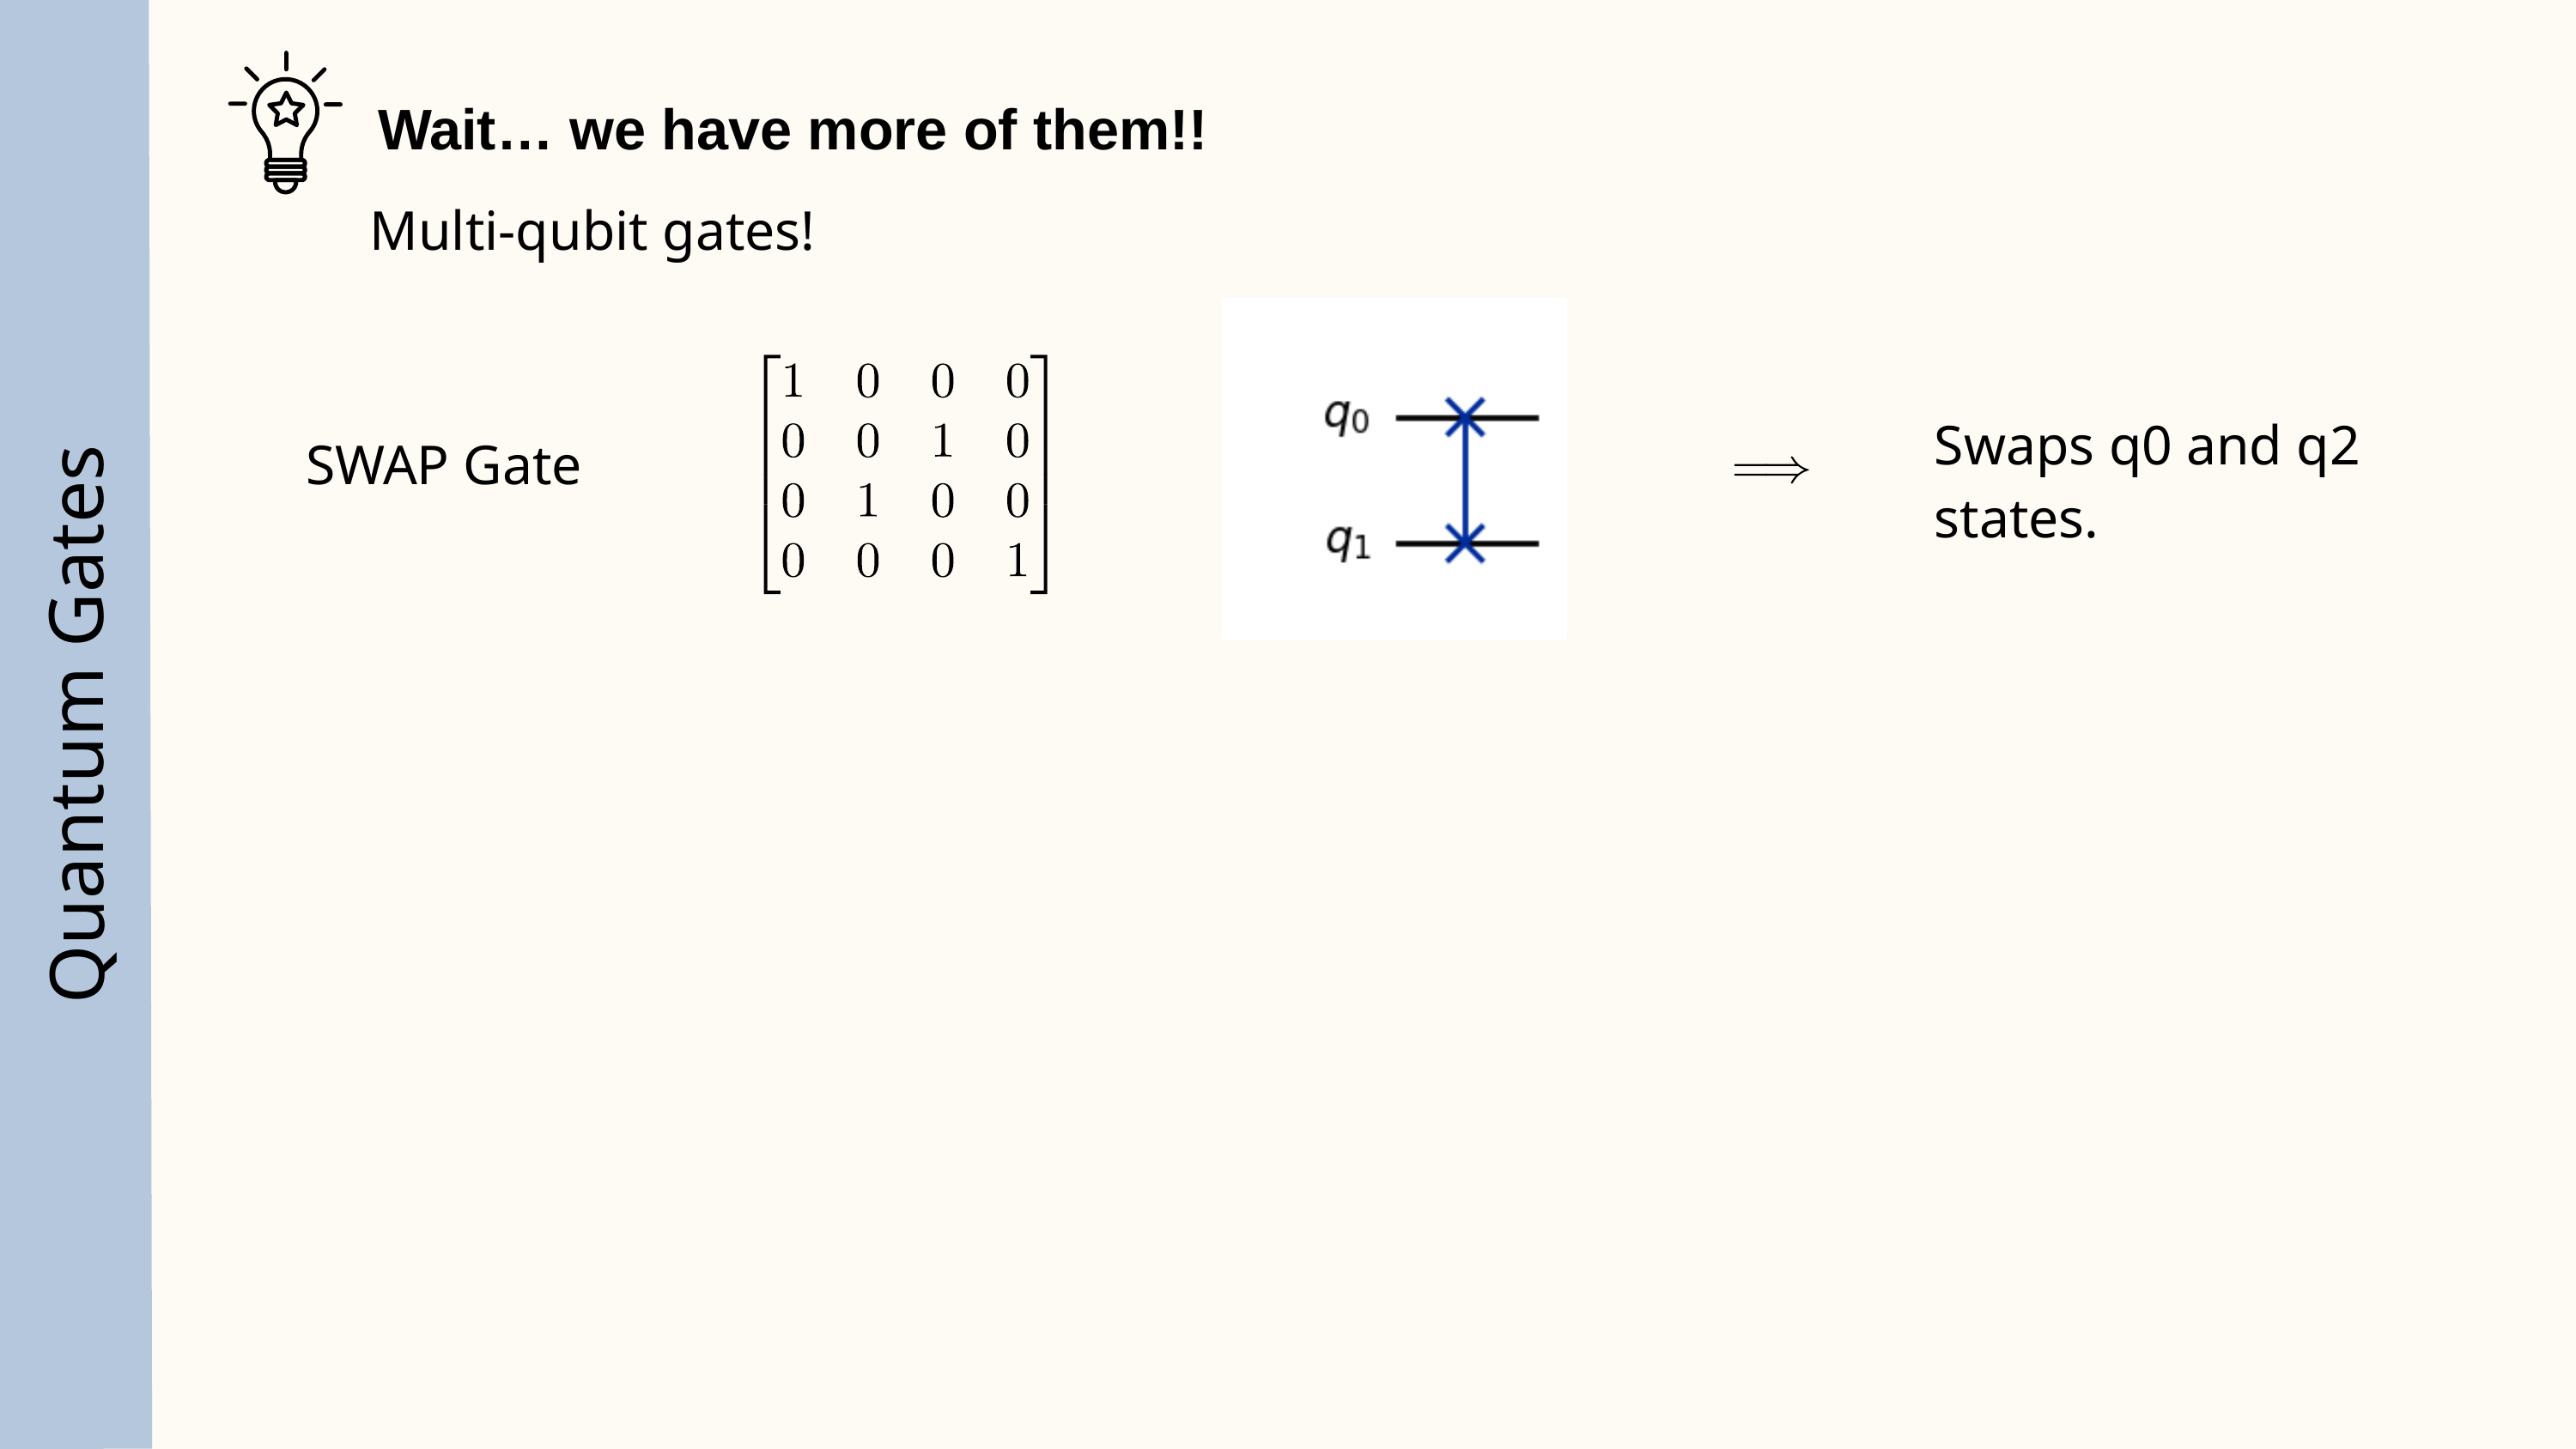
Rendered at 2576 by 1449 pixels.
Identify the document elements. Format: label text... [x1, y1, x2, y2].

text_box Swaps q0 and q2 states. [1922, 401, 2429, 706]
text_box Multi-qubit gates! [356, 186, 2003, 273]
picture [1222, 298, 1567, 640]
text_box [228, 51, 343, 195]
text_box SWAP Gate [293, 421, 736, 507]
picture [1734, 456, 1809, 484]
text_box Wait… we have more of them!! [365, 91, 1224, 177]
title Quantum Gates [0, 0, 153, 1449]
picture [762, 353, 1049, 597]
